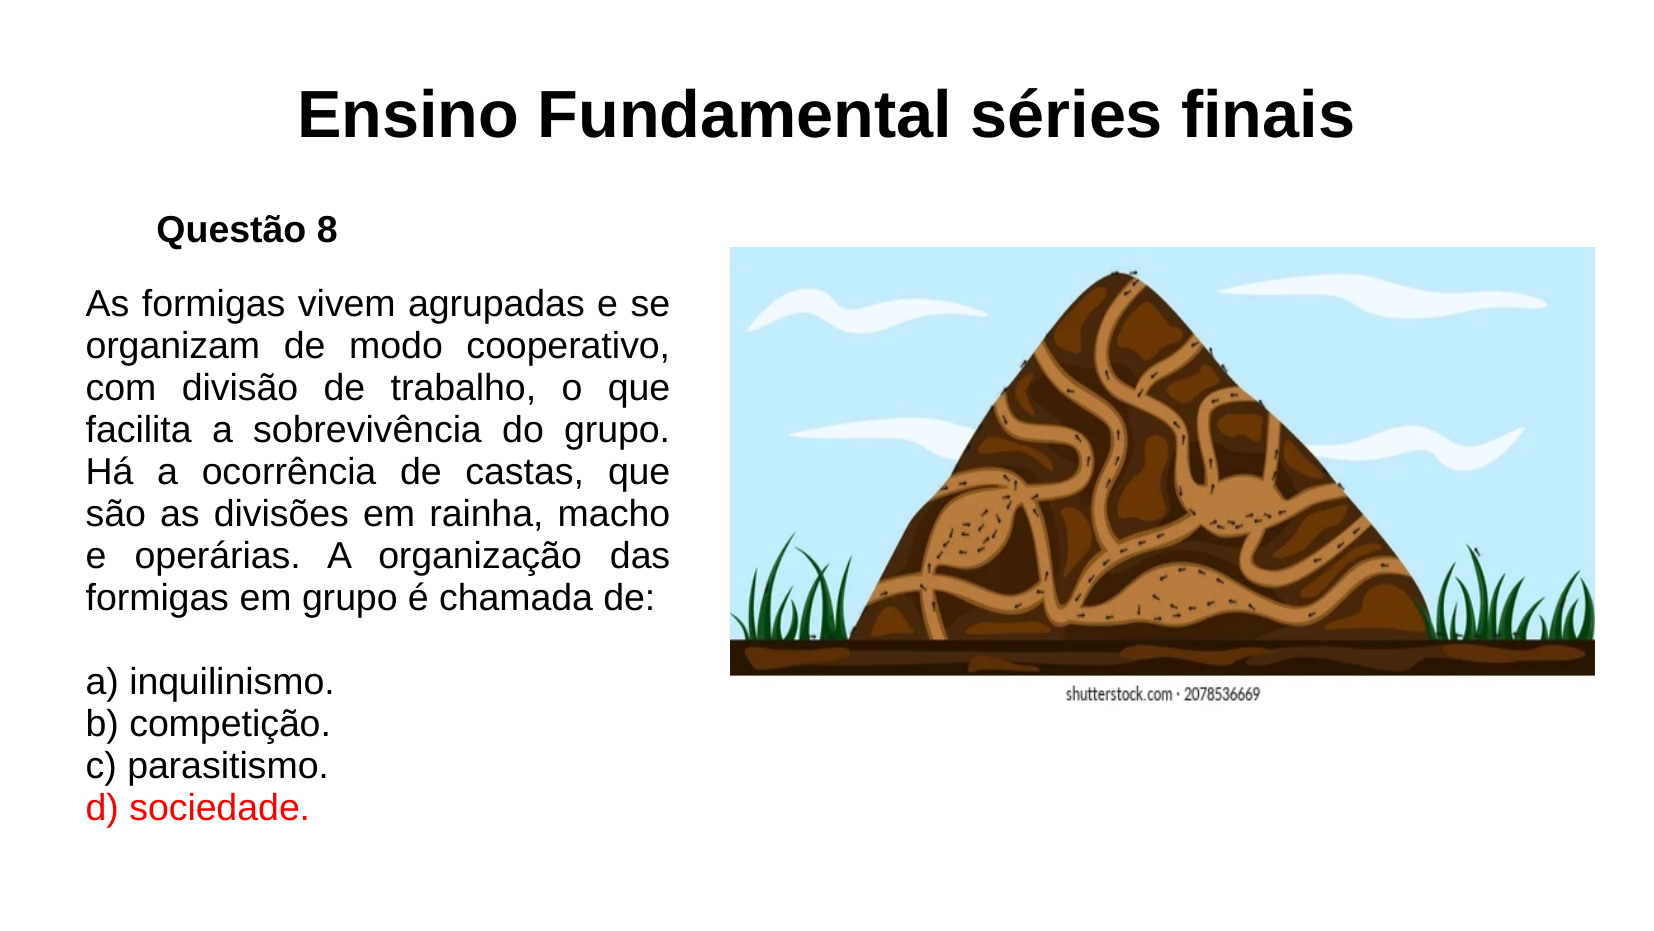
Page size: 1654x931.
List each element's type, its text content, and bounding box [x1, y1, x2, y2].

title Ensino Fundamental séries finais [82, 37, 1571, 193]
picture [730, 247, 1595, 709]
text_box Questão 8 [141, 200, 839, 258]
text_box As formigas vivem agrupadas e se organizam de modo cooperativo, com divisão de trabalho, o que facilita a sobrevivência do grupo. Há a ocorrência de castas, que são as divisões em rainha, macho e operárias. A organização das formigas em grupo é chamada de: a) inquilinismo. b) competição. c) parasitismo. d) sociedade. [70, 275, 686, 836]
